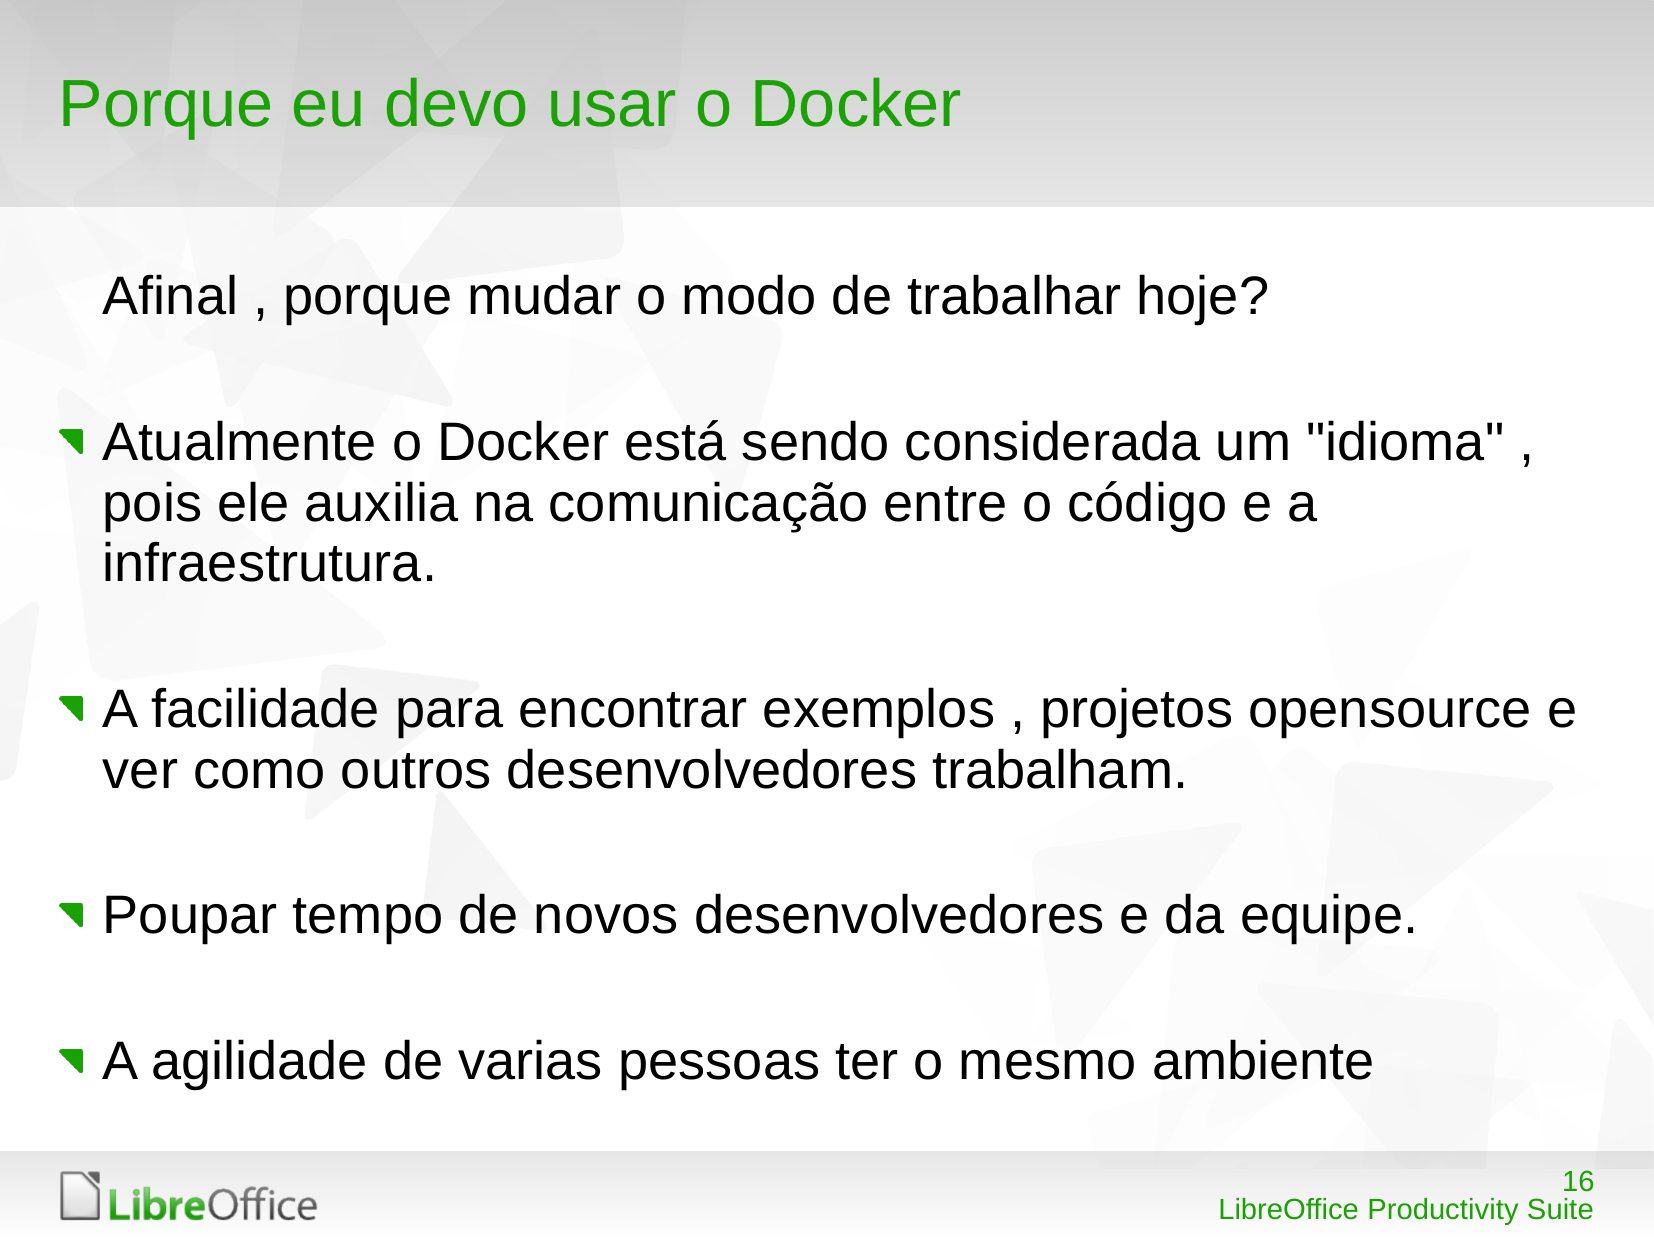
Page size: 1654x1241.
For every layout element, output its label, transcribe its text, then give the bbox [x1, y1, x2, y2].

title Porque eu devo usar o Docker [59, 29, 1595, 178]
picture [41, 1152, 337, 1240]
picture [915, 548, 1654, 1169]
list Afinal , porque mudar o modo de trabalhar hoje? Atualmente o Docker está sendo considerada um "idioma" , pois ele auxilia na comunicação entre o código e a infraestrutura. A facilidade para encontrar exemplos , projetos opensource e ver como outros desenvolvedores trabalham. Poupar tempo de novos desenvolvedores e da equipe. A agilidade de varias pessoas ter o mesmo ambiente [59, 265, 1595, 1092]
picture [0, 0, 783, 931]
